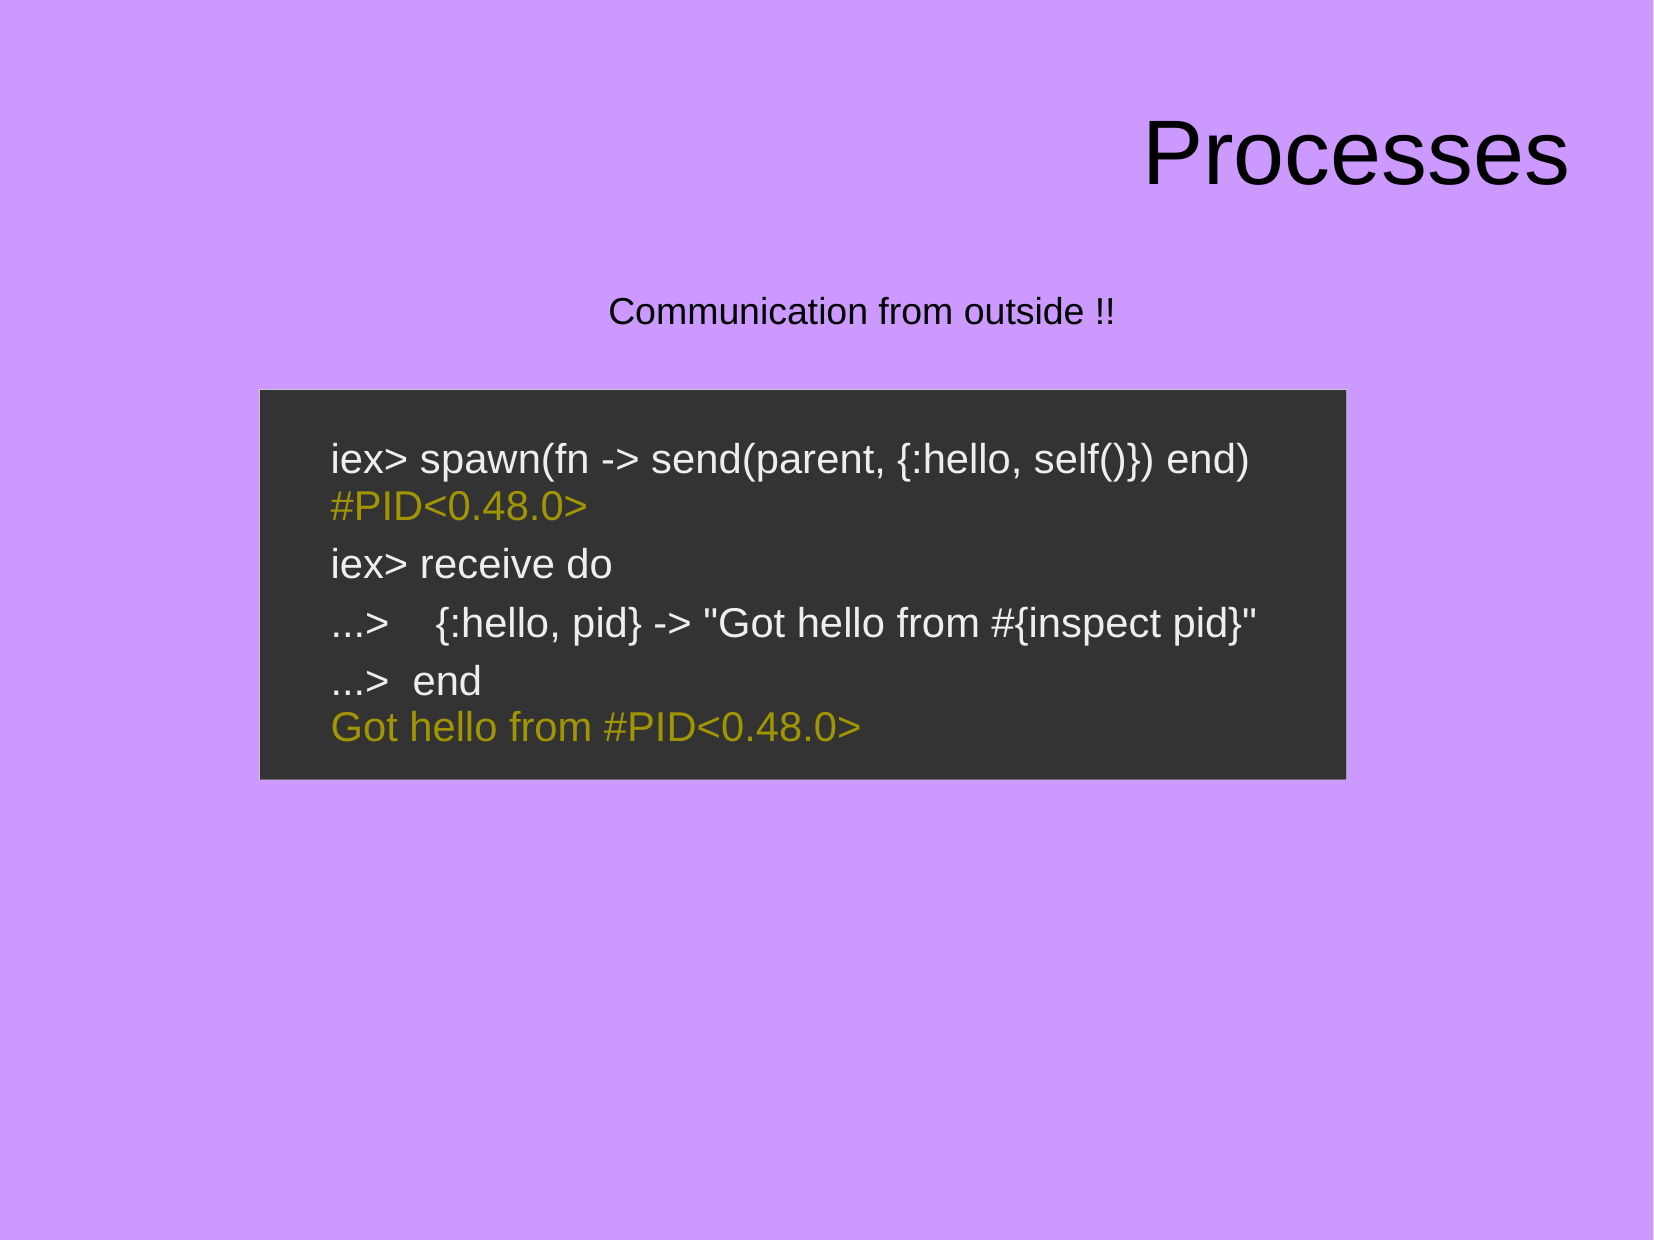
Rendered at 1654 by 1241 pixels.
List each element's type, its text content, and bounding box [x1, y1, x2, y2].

title Processes [82, 49, 1571, 257]
list Communication from outside !! [82, 290, 1571, 438]
list iex> spawn(fn -> send(parent, {:hello, self()}) end) #PID<0.48.0> iex> receive do ...> {:hello, pid} -> "Got hello from #{inspect pid}" ...> end Got hello from #PID<0.48.0> [259, 389, 1347, 780]
